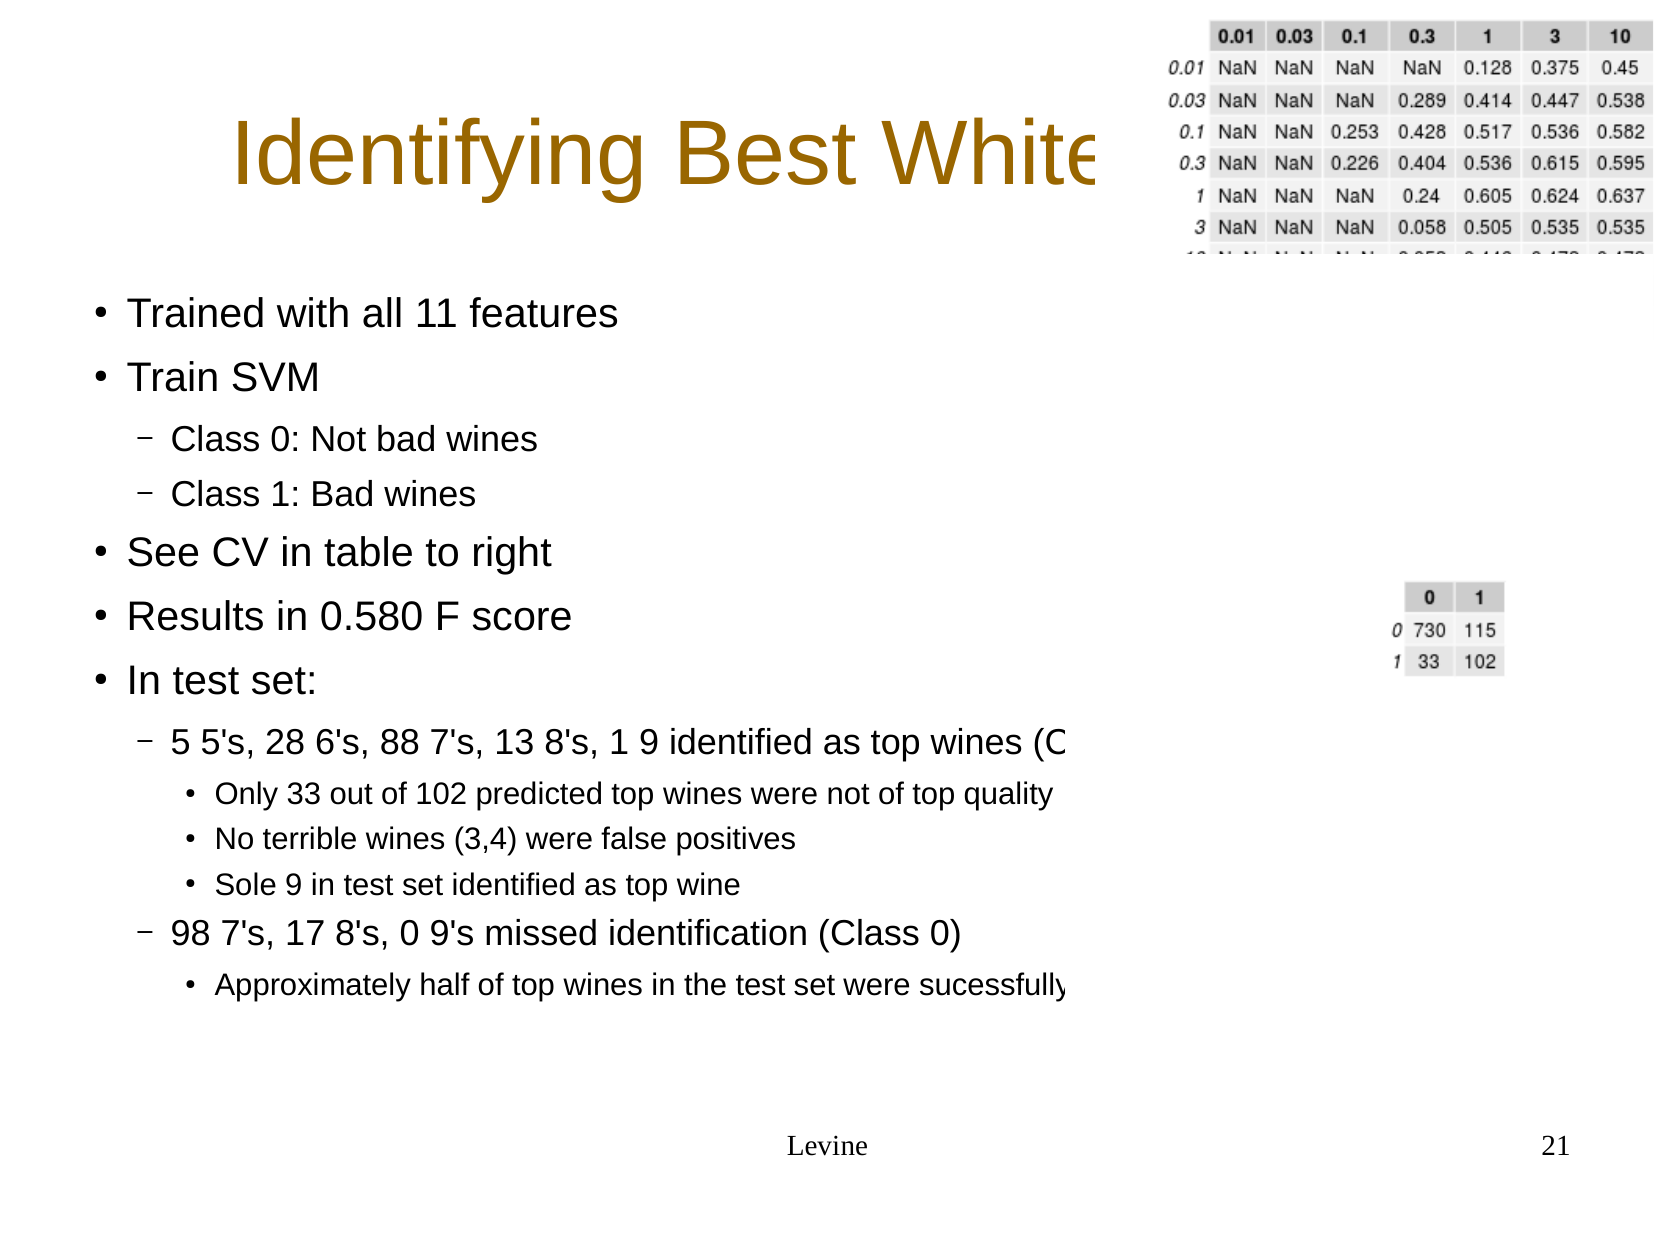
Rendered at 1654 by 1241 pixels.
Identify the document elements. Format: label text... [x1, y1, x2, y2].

picture [1065, 0, 1654, 1005]
list Trained with all 11 features Train SVM Class 0: Not bad wines Class 1: Bad wines See CV in table to right Results in 0.580 F score In test set: 5 5's, 28 6's, 88 7's, 13 8's, 1 9 identified as top wines (Class 1) Only 33 out of 102 predicted top wines were not of top quality No terrible wines (3,4) were false positives Sole 9 in test set identified as top wine 98 7's, 17 8's, 0 9's missed identification (Class 0) Approximately half of top wines in the test set were sucessfully identified [82, 290, 1571, 1010]
title Identifying Best White Wines [82, 49, 1095, 257]
